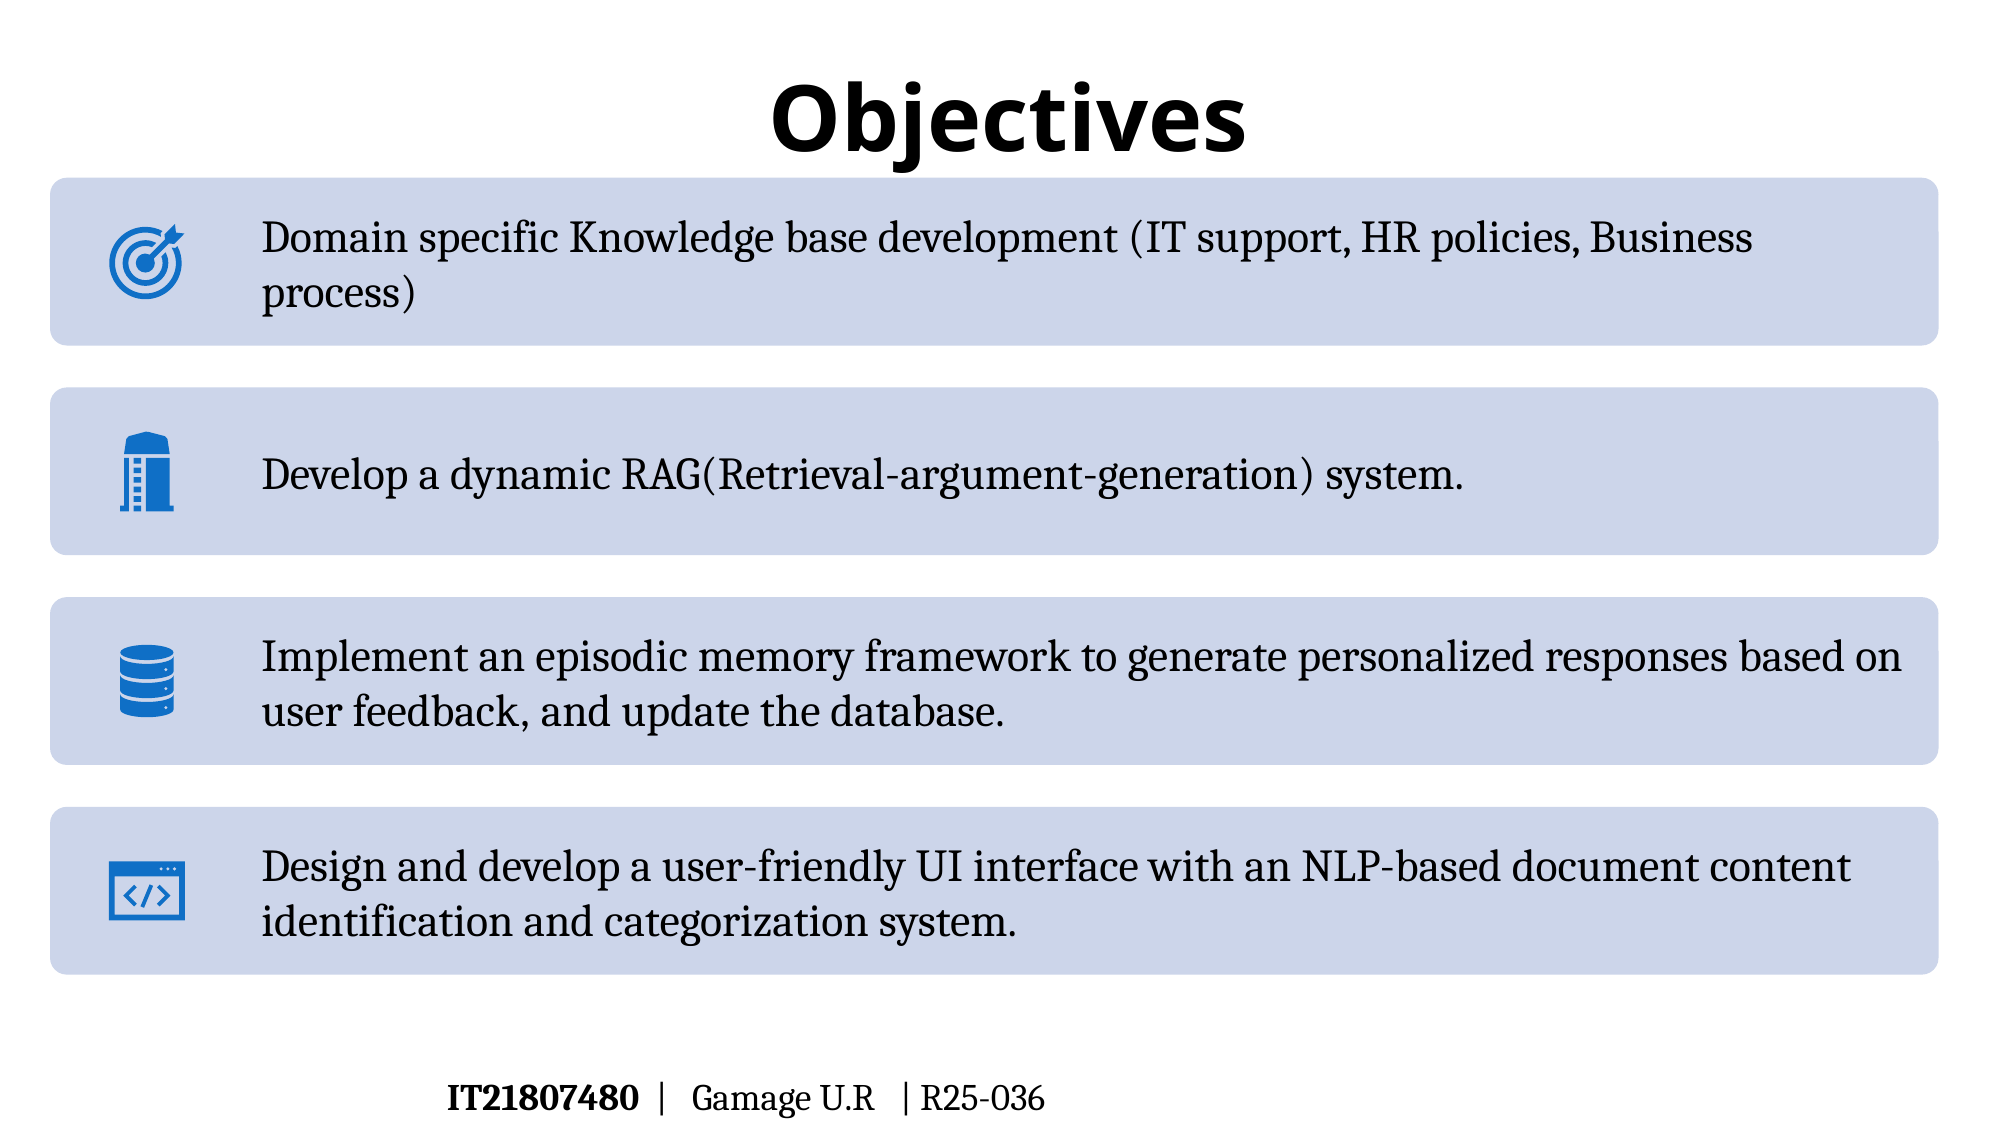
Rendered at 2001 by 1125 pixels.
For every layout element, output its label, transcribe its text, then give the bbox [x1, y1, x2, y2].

title Objectives [50, 50, 1967, 180]
text_box Develop a dynamic RAG(Retrieval-argument-generation) system. [243, 387, 1939, 556]
text_box [50, 806, 243, 975]
text_box Implement an episodic memory framework to generate personalized responses based on user feedback, and update the database. [243, 597, 1939, 765]
text_box [50, 597, 243, 765]
text_box Domain specific Knowledge base development (IT support, HR policies, Business process) [243, 177, 1939, 346]
text_box [50, 177, 243, 346]
text_box [50, 387, 243, 556]
text_box IT21807480 | Gamage U.R | R25-036 [432, 1065, 1550, 1125]
text_box Design and develop a user-friendly UI interface with an NLP-based document content identification and categorization system. [243, 806, 1939, 975]
